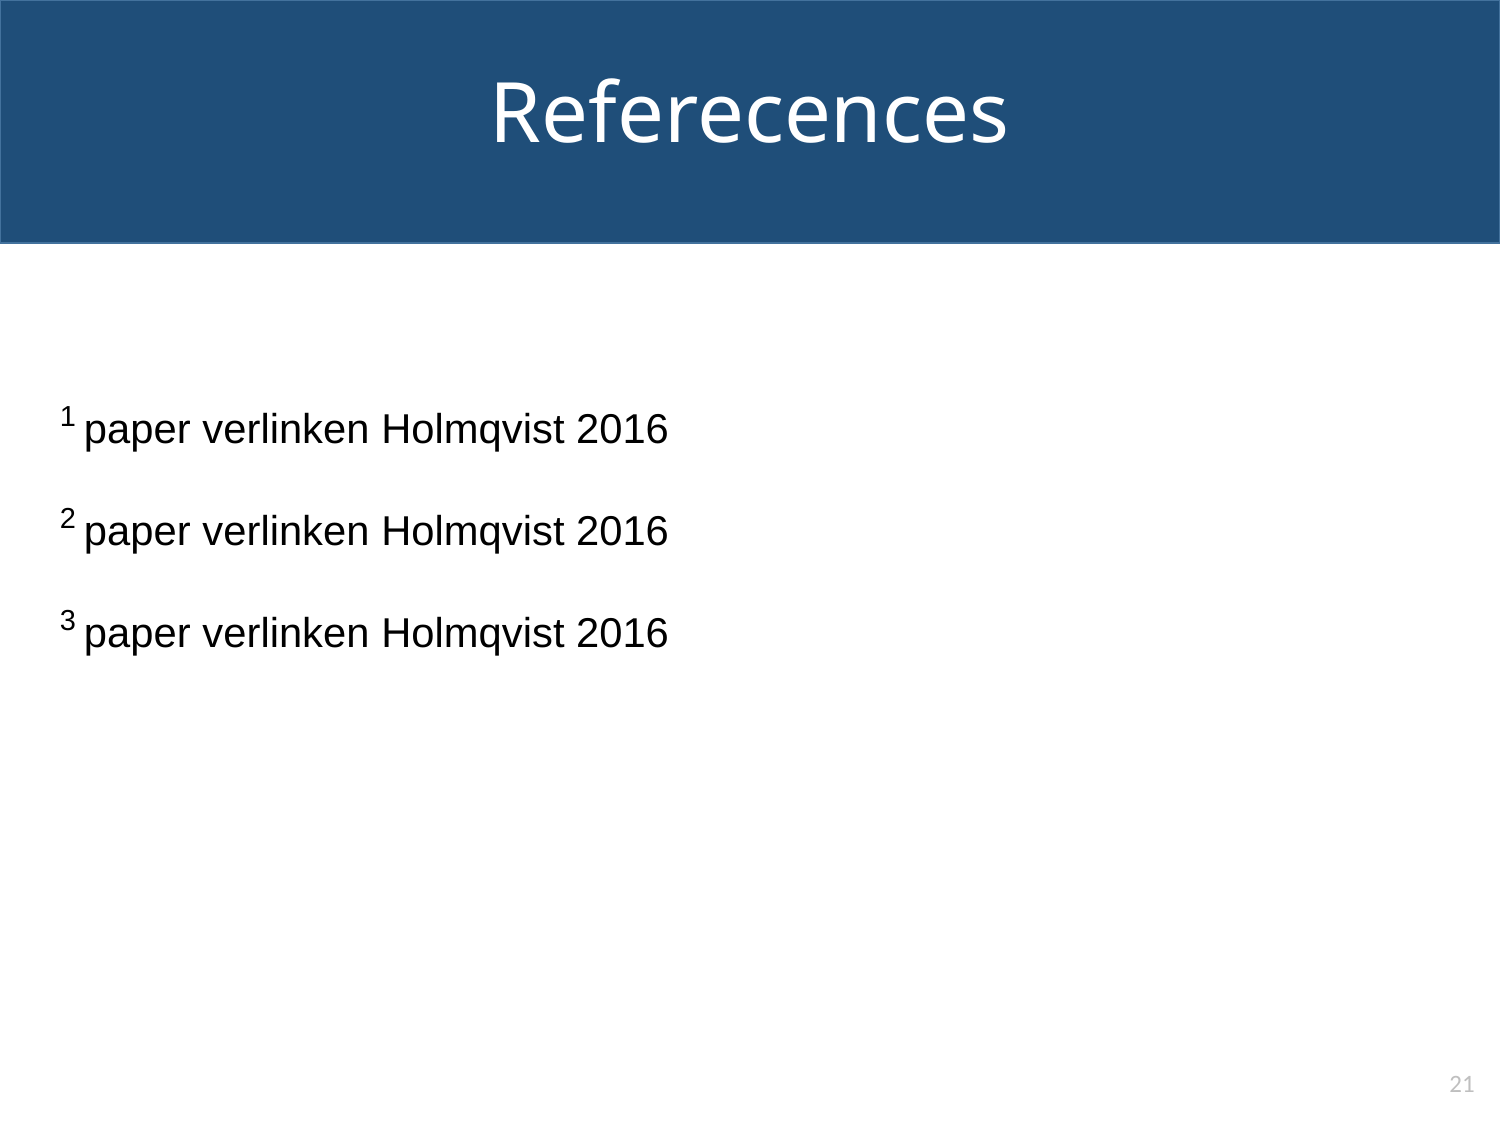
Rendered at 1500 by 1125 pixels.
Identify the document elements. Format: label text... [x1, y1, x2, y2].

title Referecences [103, 62, 1397, 168]
text_box 1 paper verlinken Holmqvist 2016 2 paper verlinken Holmqvist 2016 3 paper verlinken Holmqvist 2016 [45, 390, 1471, 1037]
